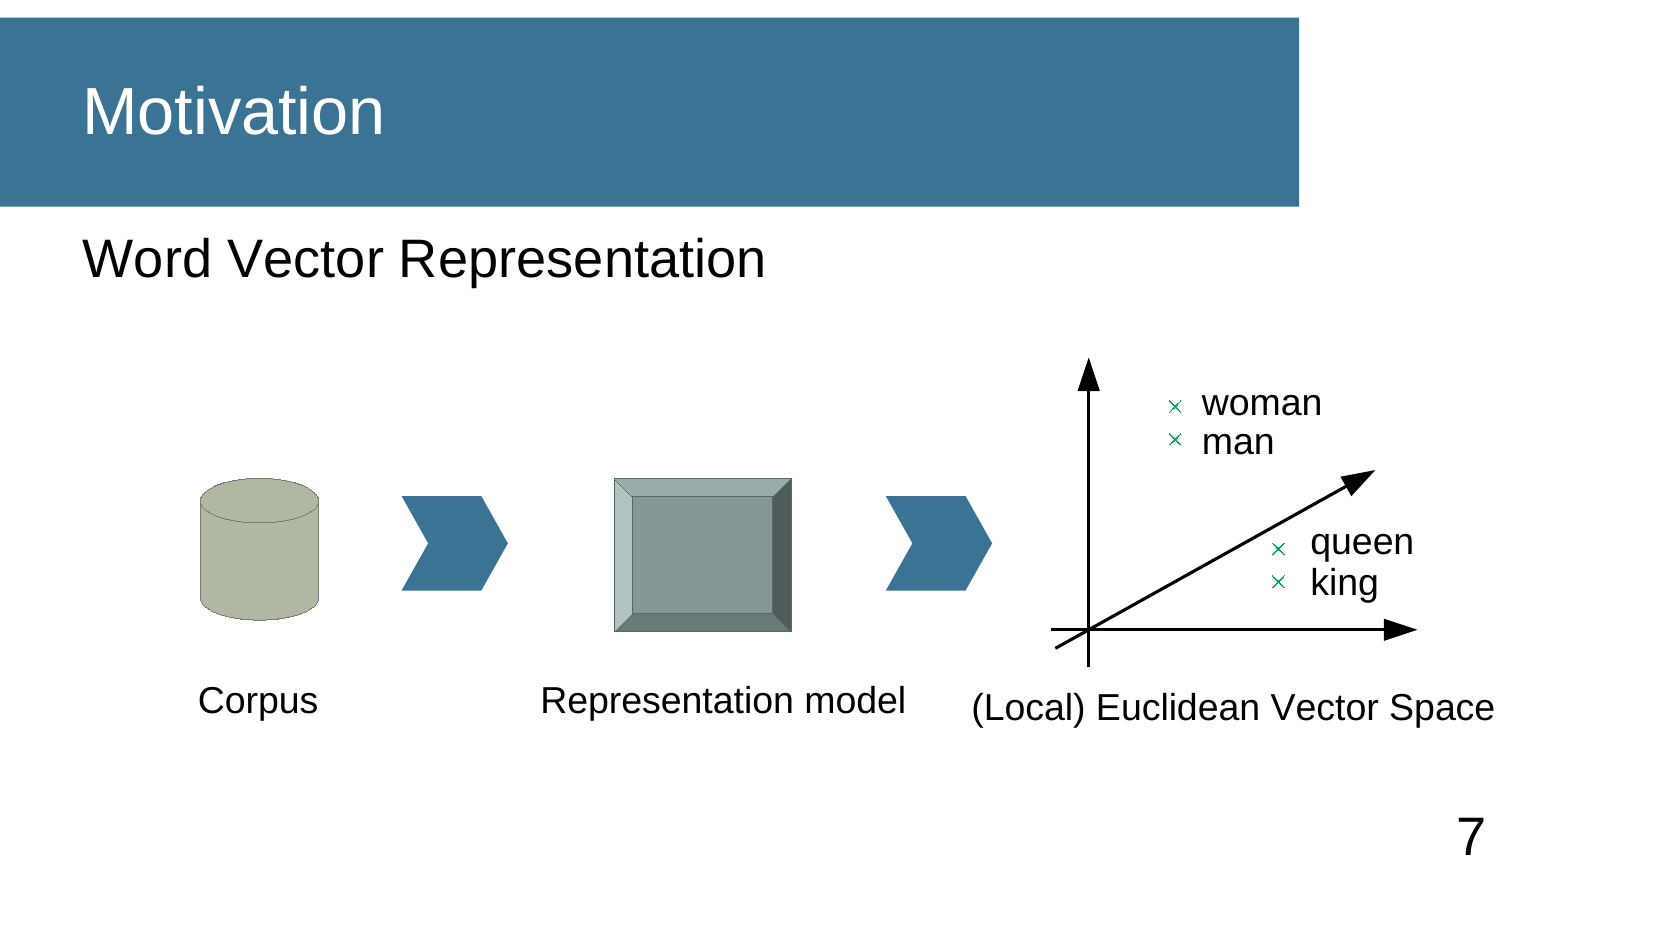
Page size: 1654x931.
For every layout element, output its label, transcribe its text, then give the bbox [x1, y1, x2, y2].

text_box [885, 496, 993, 591]
text_box woman [1187, 374, 1338, 435]
text_box [1169, 433, 1181, 445]
text_box man [1187, 413, 1290, 474]
text_box (Local) Euclidean Vector Space [956, 679, 1511, 739]
text_box queen [1295, 513, 1429, 555]
text_box [200, 478, 319, 621]
text_box [1272, 543, 1285, 555]
text_box [616, 478, 792, 632]
text_box Representation model [525, 673, 921, 734]
text_box [1272, 575, 1285, 588]
text_box [1169, 400, 1181, 413]
title Motivation [82, 35, 1234, 189]
text_box king [1295, 555, 1446, 615]
text_box [401, 496, 508, 591]
list Word Vector Representation [82, 224, 1571, 764]
text_box Corpus [183, 673, 348, 775]
